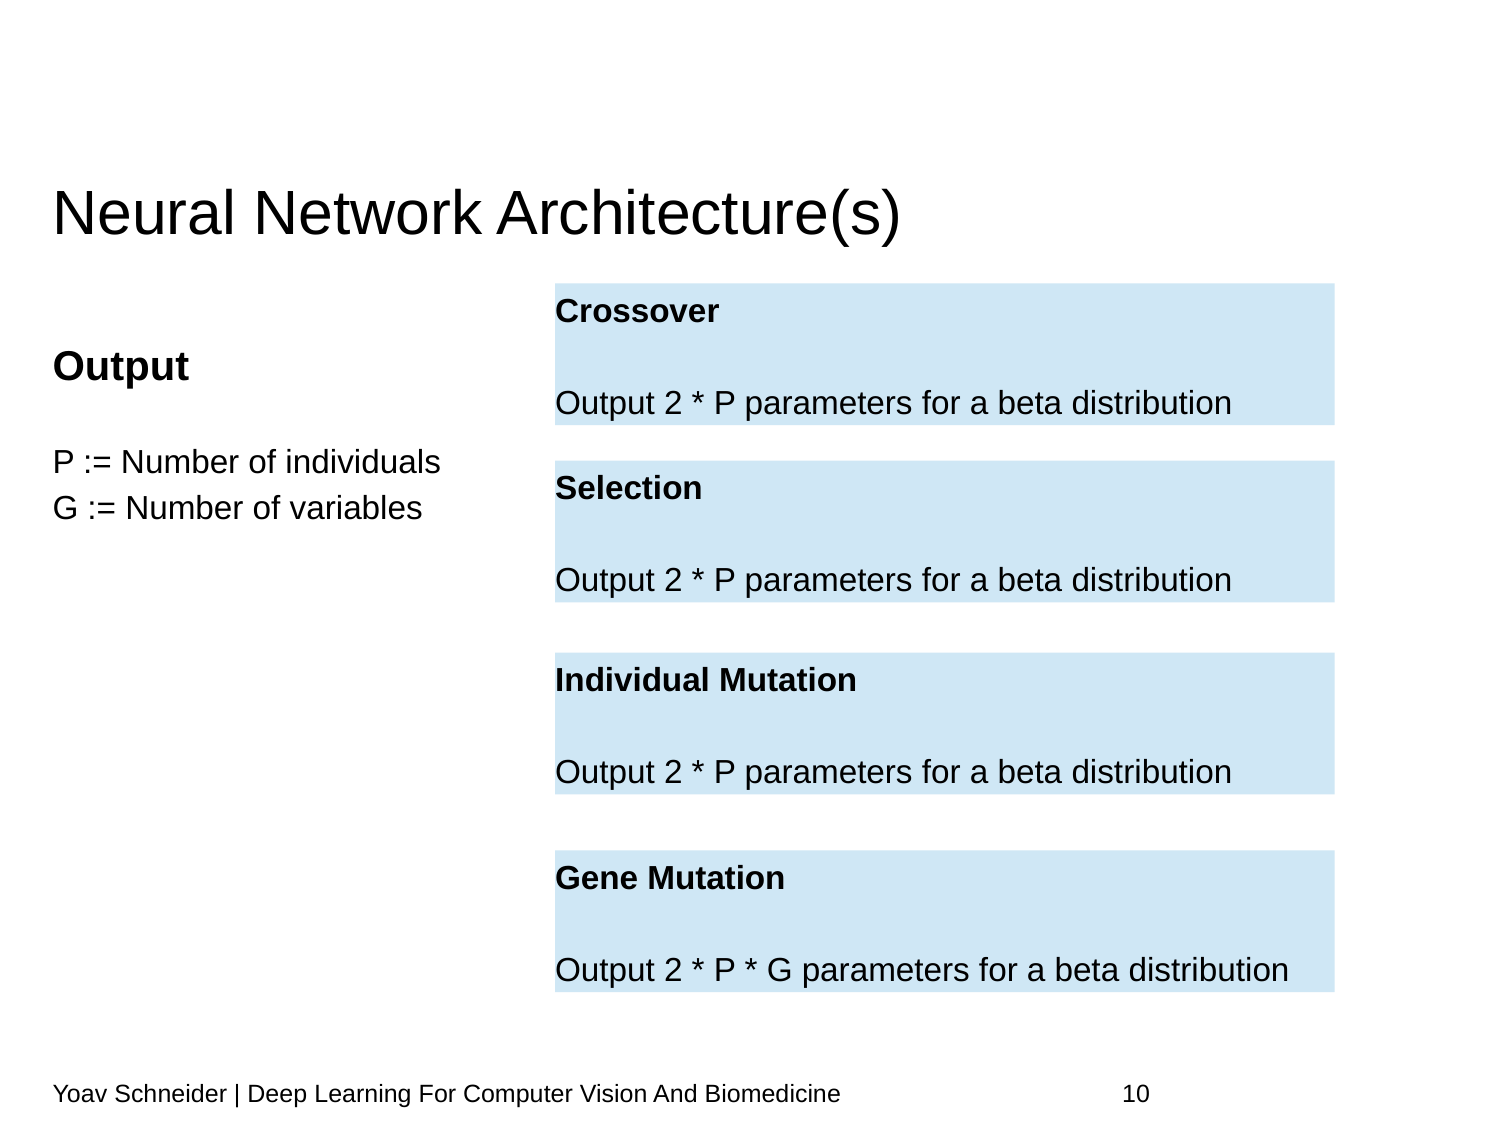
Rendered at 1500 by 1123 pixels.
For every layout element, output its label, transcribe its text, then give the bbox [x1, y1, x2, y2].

list Output P := Number of individuals G := Number of variables [52, 330, 497, 996]
text_box [1122, 1062, 1459, 1123]
title Neural Network Architecture(s) [52, 171, 1453, 242]
list Crossover Output 2 * P parameters for a beta distribution [555, 283, 1335, 426]
list Selection Output 2 * P parameters for a beta distribution [555, 460, 1335, 603]
text_box Yoav Schneider | Deep Learning For Computer Vision And Biomedicine [52, 1062, 1116, 1123]
list Gene Mutation Output 2 * P * G parameters for a beta distribution [555, 850, 1335, 993]
list Individual Mutation Output 2 * P parameters for a beta distribution [555, 652, 1335, 795]
